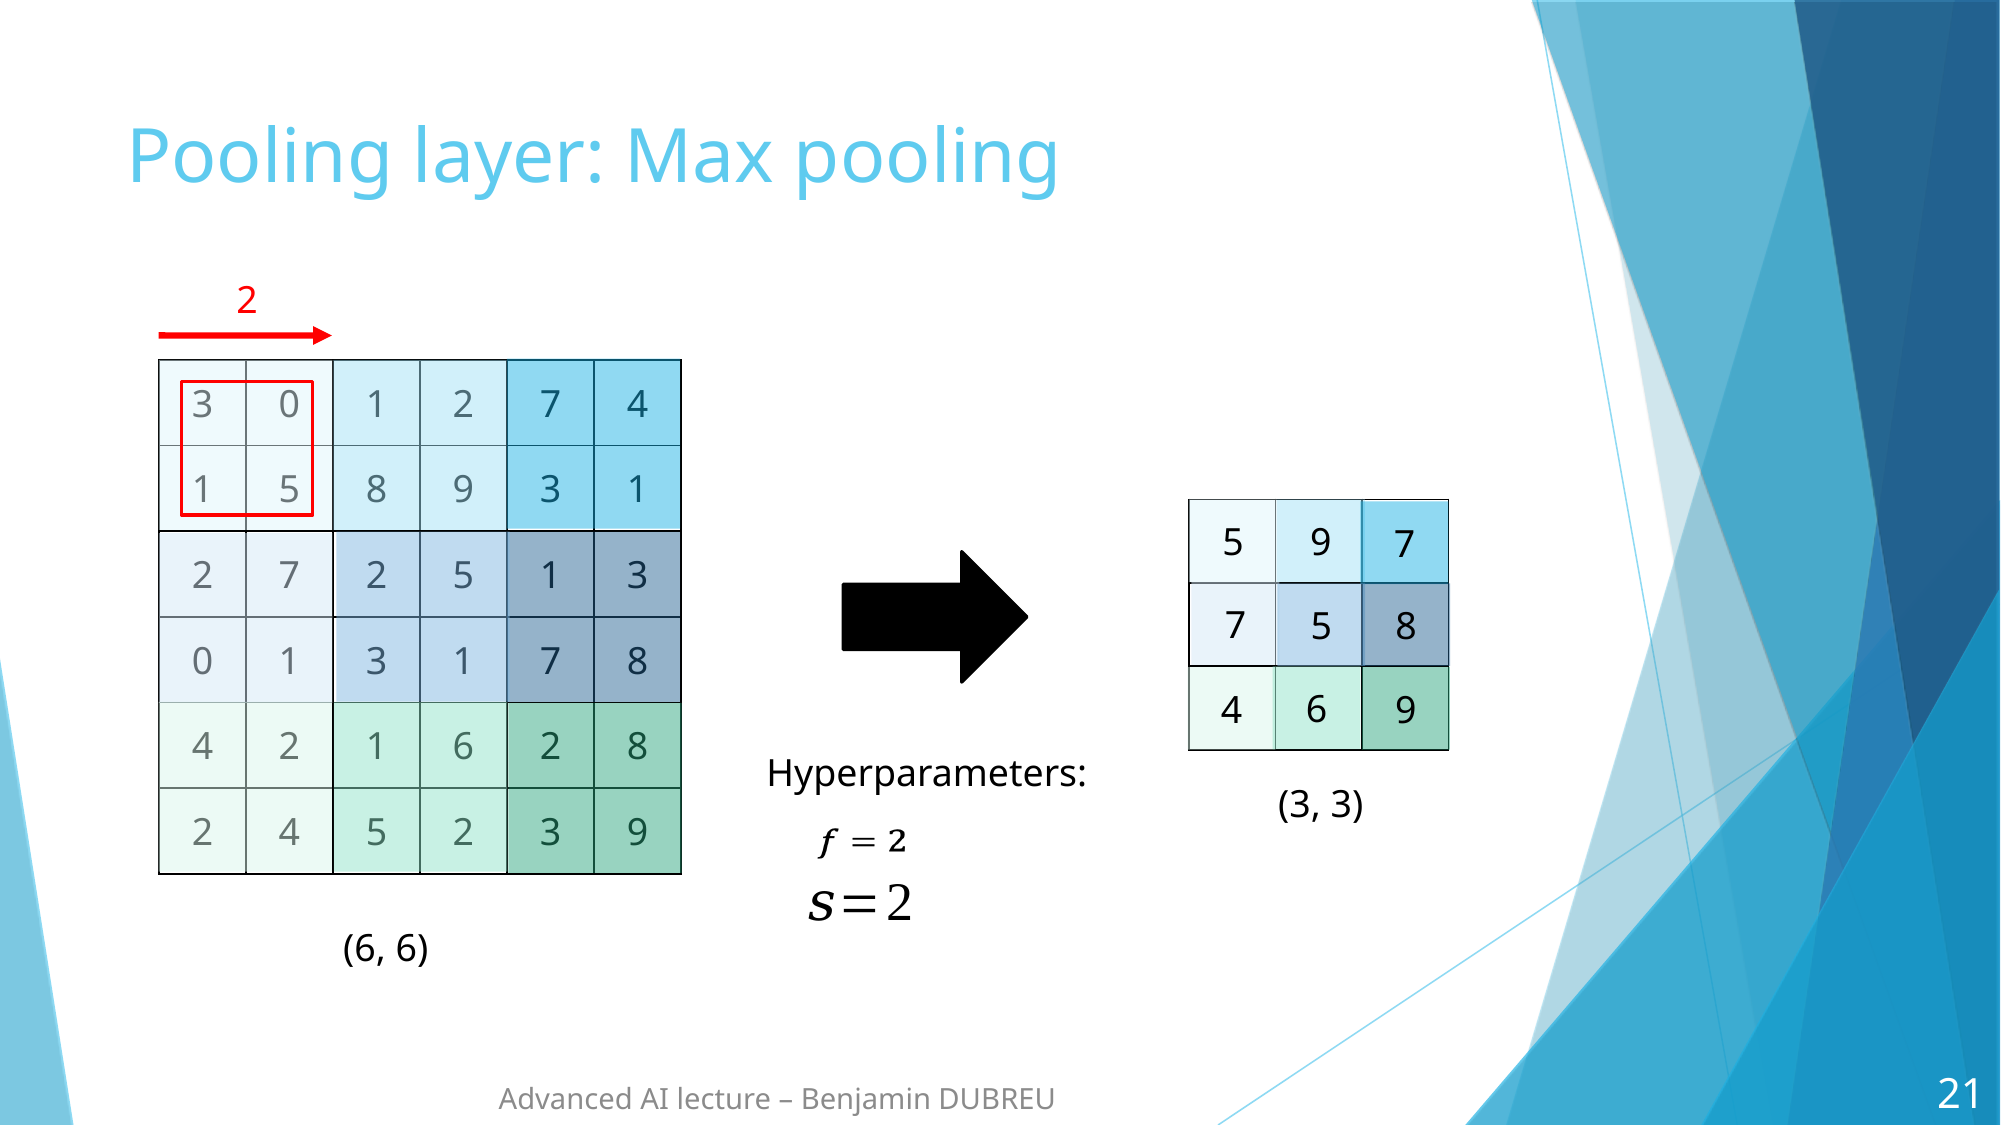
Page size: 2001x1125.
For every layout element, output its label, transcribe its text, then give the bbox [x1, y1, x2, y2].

text_box [794, 811, 929, 872]
text_box 6 [1272, 666, 1361, 750]
text_box Hyperparameters: [751, 741, 1103, 802]
text_box (6, 6) [328, 917, 444, 977]
text_box [158, 358, 681, 530]
chart [794, 872, 925, 934]
footer Advanced AI lecture – Benjamin DUBREU [483, 1067, 1517, 1125]
text_box 9 [1276, 499, 1365, 583]
title Pooling layer: Max pooling [111, 99, 1522, 317]
text_box 9 [1361, 666, 1450, 750]
slide_number <number> [1887, 1065, 2000, 1125]
text_box 7 [1191, 582, 1280, 665]
text_box 4 [1187, 667, 1272, 750]
text_box (3, 3) [1263, 772, 1379, 833]
text_box 7 [1360, 501, 1449, 583]
text_box 2 [221, 268, 273, 329]
text_box 5 [1188, 499, 1276, 583]
text_box 8 [1362, 583, 1451, 666]
text_box [843, 551, 1027, 683]
text_box 5 [1277, 583, 1362, 666]
text_box [158, 531, 682, 873]
